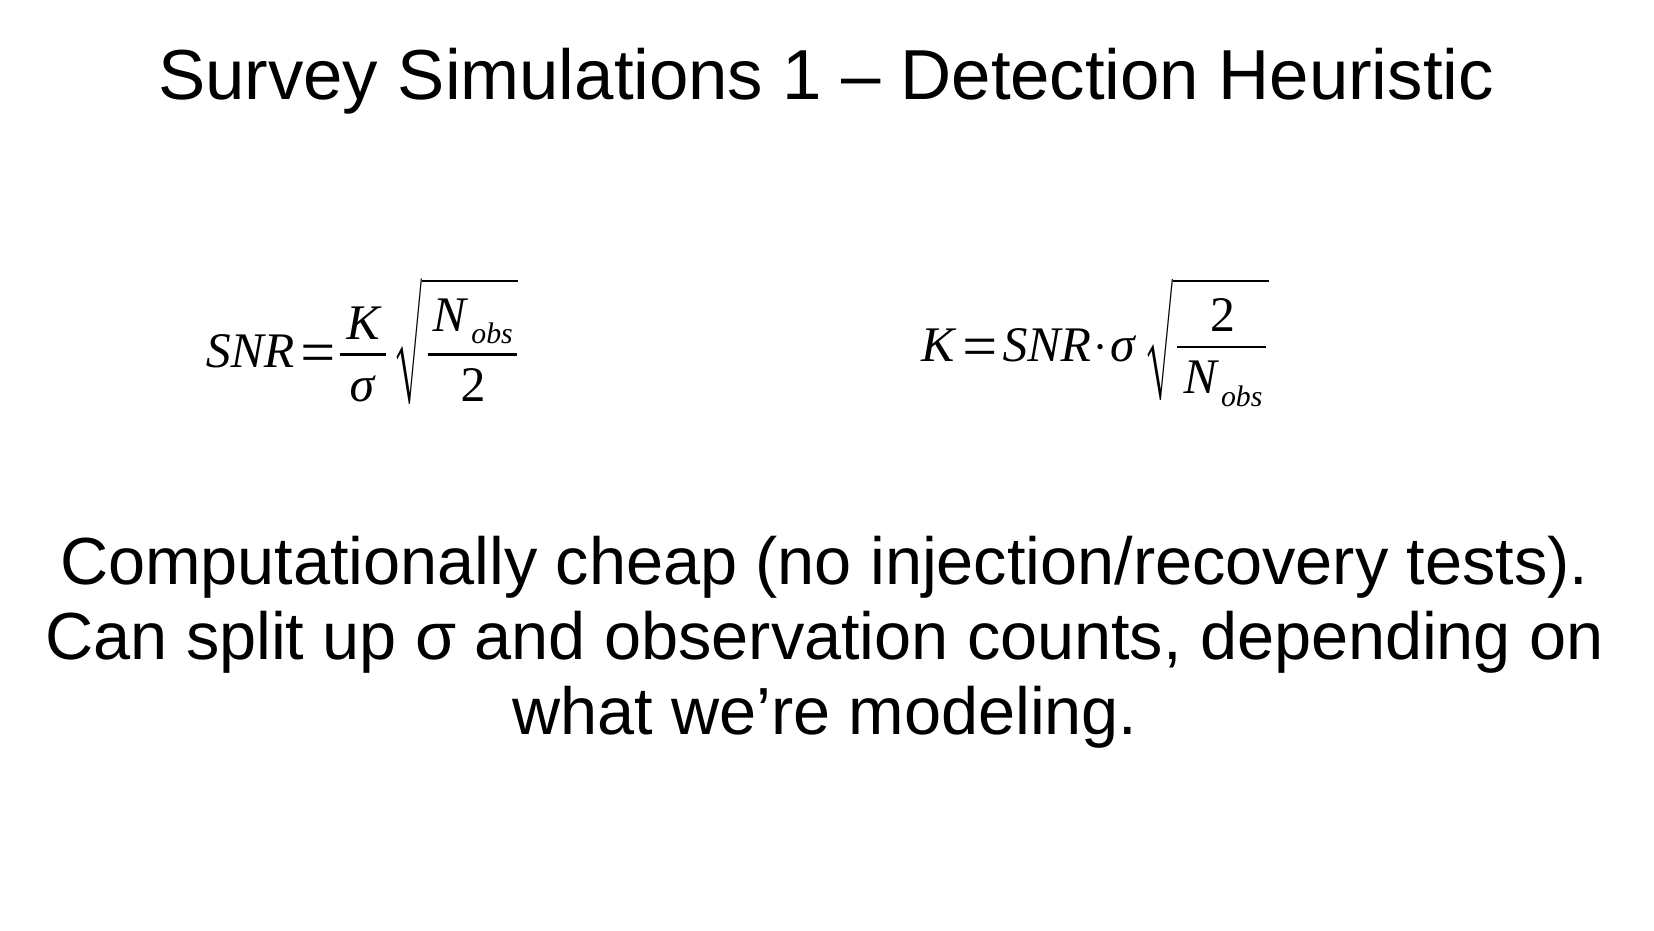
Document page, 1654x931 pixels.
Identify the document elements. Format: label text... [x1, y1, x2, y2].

title Survey Simulations 1 – Detection Heuristic [0, 0, 1654, 151]
chart [198, 276, 526, 413]
subtitle Computationally cheap (no injection/recovery tests). Can split up σ and observation counts, depending on what we’re modeling. [0, 411, 1651, 931]
chart [911, 276, 1276, 413]
